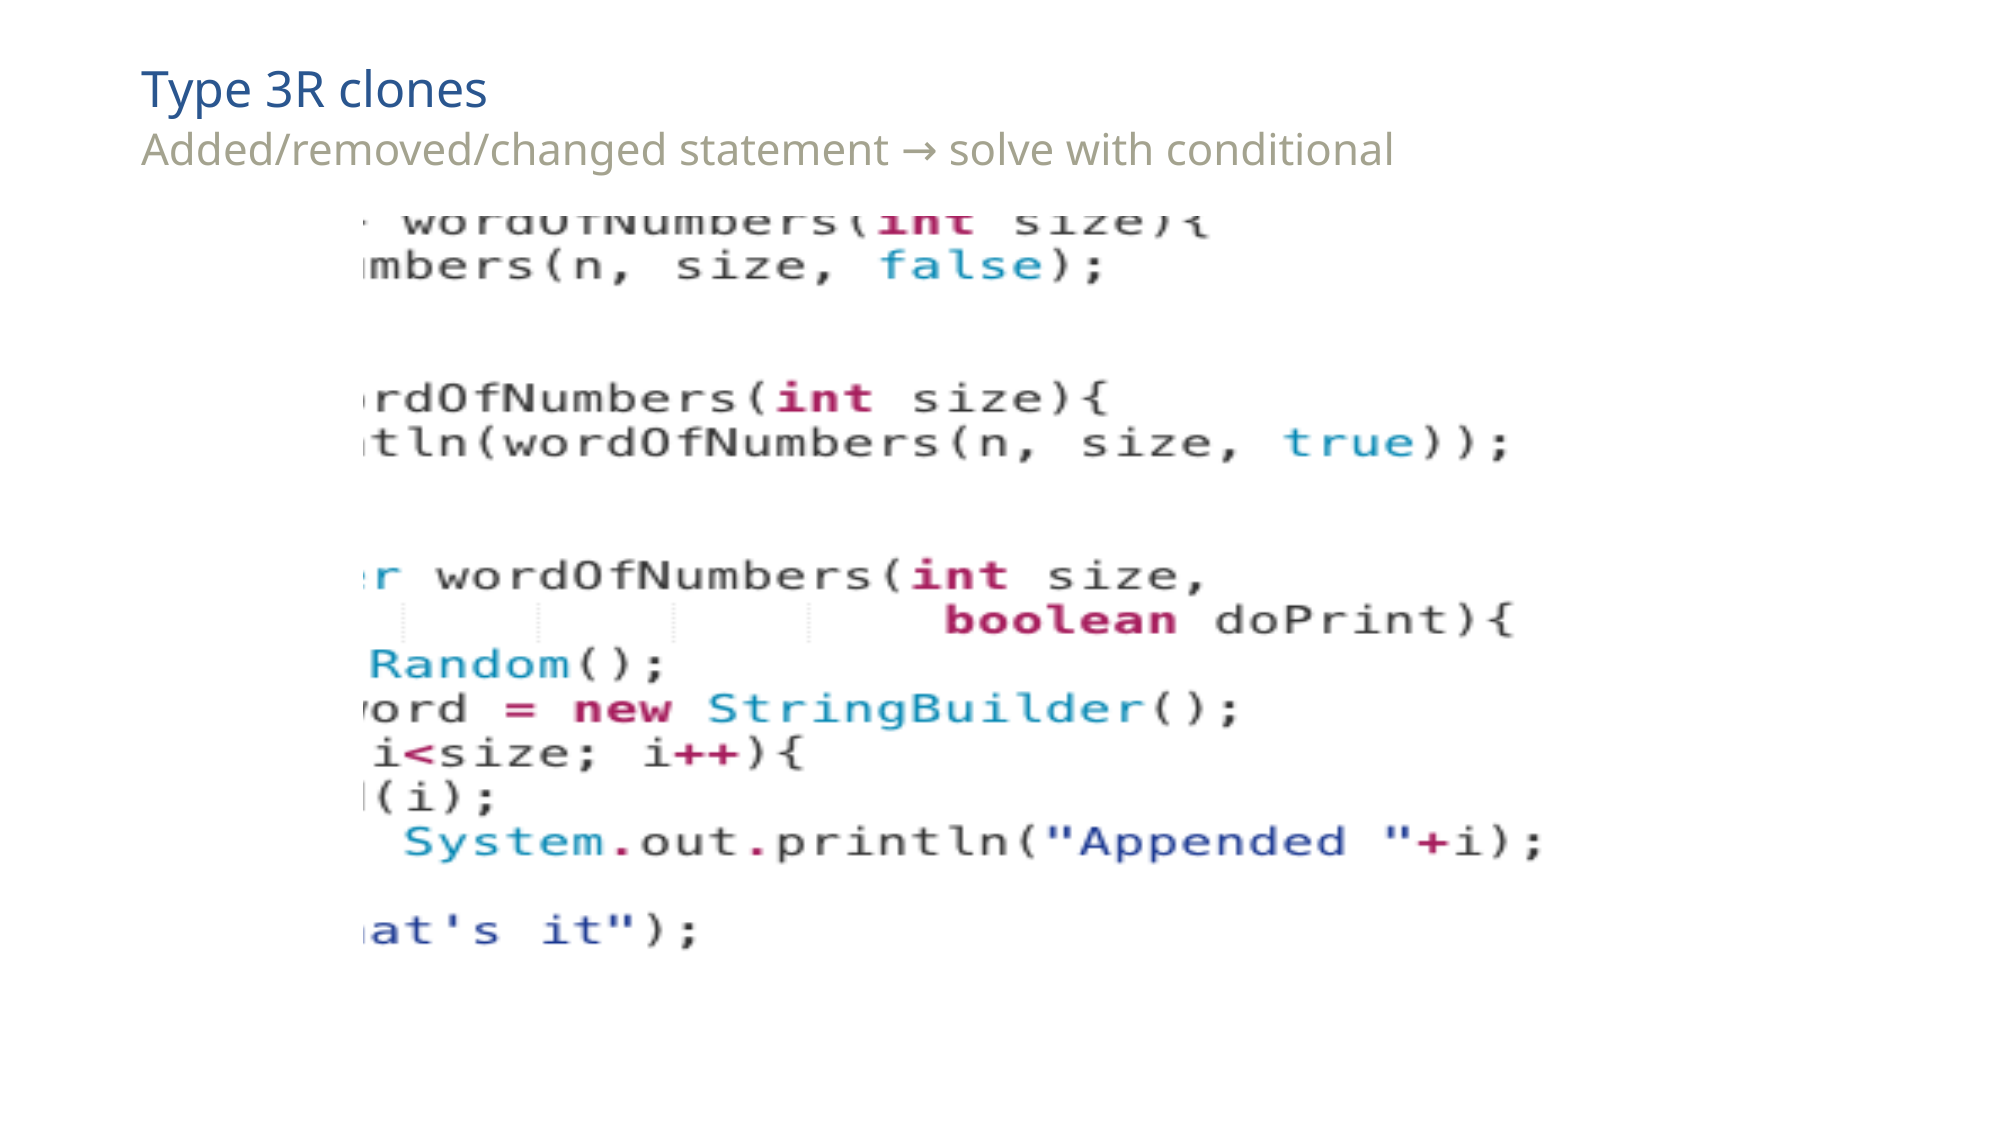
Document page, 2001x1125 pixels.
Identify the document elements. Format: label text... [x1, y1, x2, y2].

text_box Type 3R clones [142, 59, 1842, 124]
text_box Added/removed/changed statement → solve with conditional [141, 124, 1842, 189]
picture [363, 216, 1562, 1037]
